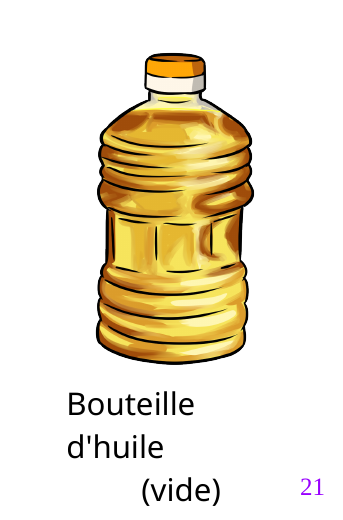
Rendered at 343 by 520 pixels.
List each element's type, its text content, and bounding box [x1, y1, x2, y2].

text_box Bouteille d'huile (vide) [51, 374, 311, 463]
picture [0, 29, 343, 372]
